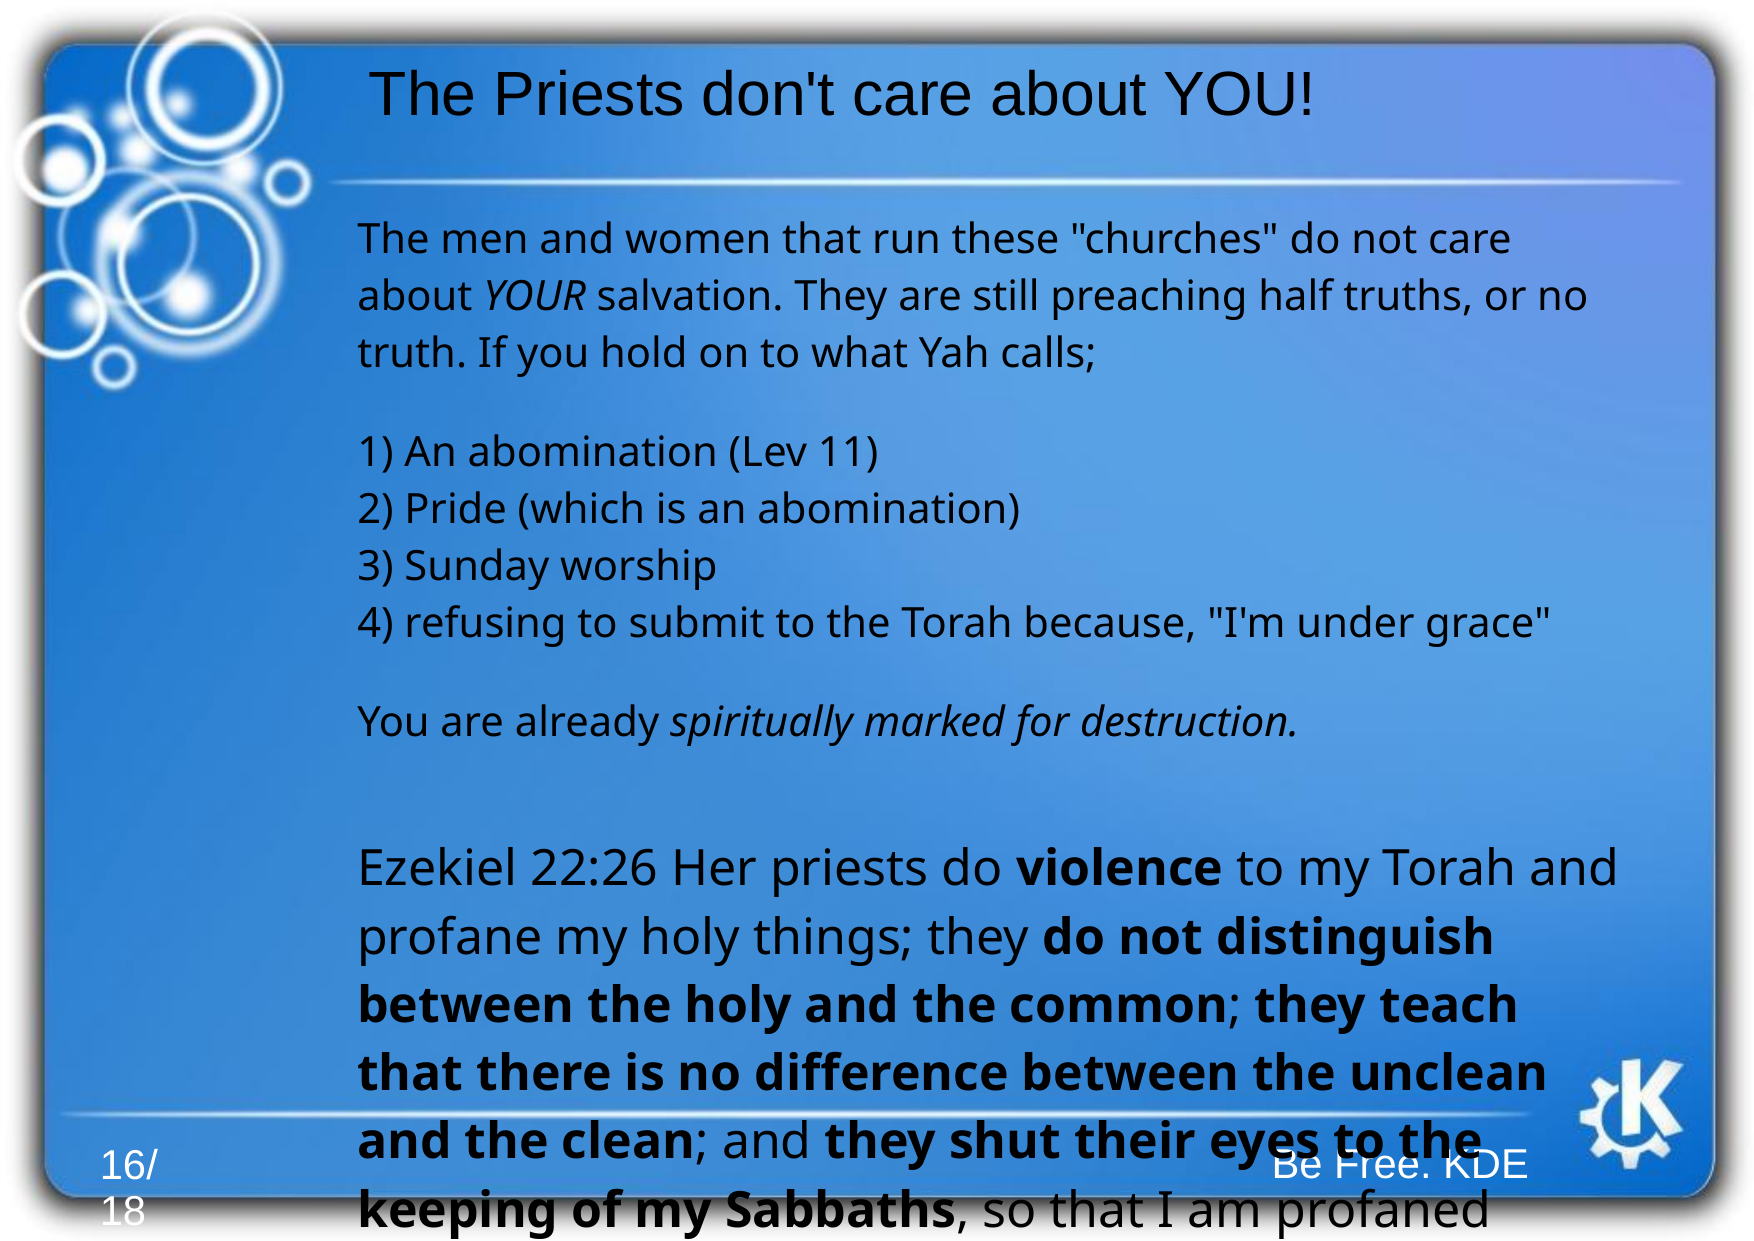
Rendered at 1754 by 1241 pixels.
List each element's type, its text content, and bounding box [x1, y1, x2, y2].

picture [0, 0, 1754, 1241]
title The Priests don't care about YOU! [354, 51, 1653, 176]
list The men and women that run these "churches" do not care about YOUR salvation. They are still preaching half truths, or no truth. If you hold on to what Yah calls; 1) An abomination (Lev 11) 2) Pride (which is an abomination) 3) Sunday worship 4) refusing to submit to the Torah because, "I'm under grace" You are already spiritually marked for destruction. Ezekiel 22:26 Her priests do violence to my Torah and profane my holy things; they do not distinguish between the holy and the common; they teach that there is no difference between the unclean and the clean; and they shut their eyes to the keeping of my Sabbaths, so that I am profaned among them. [342, 201, 1648, 1079]
